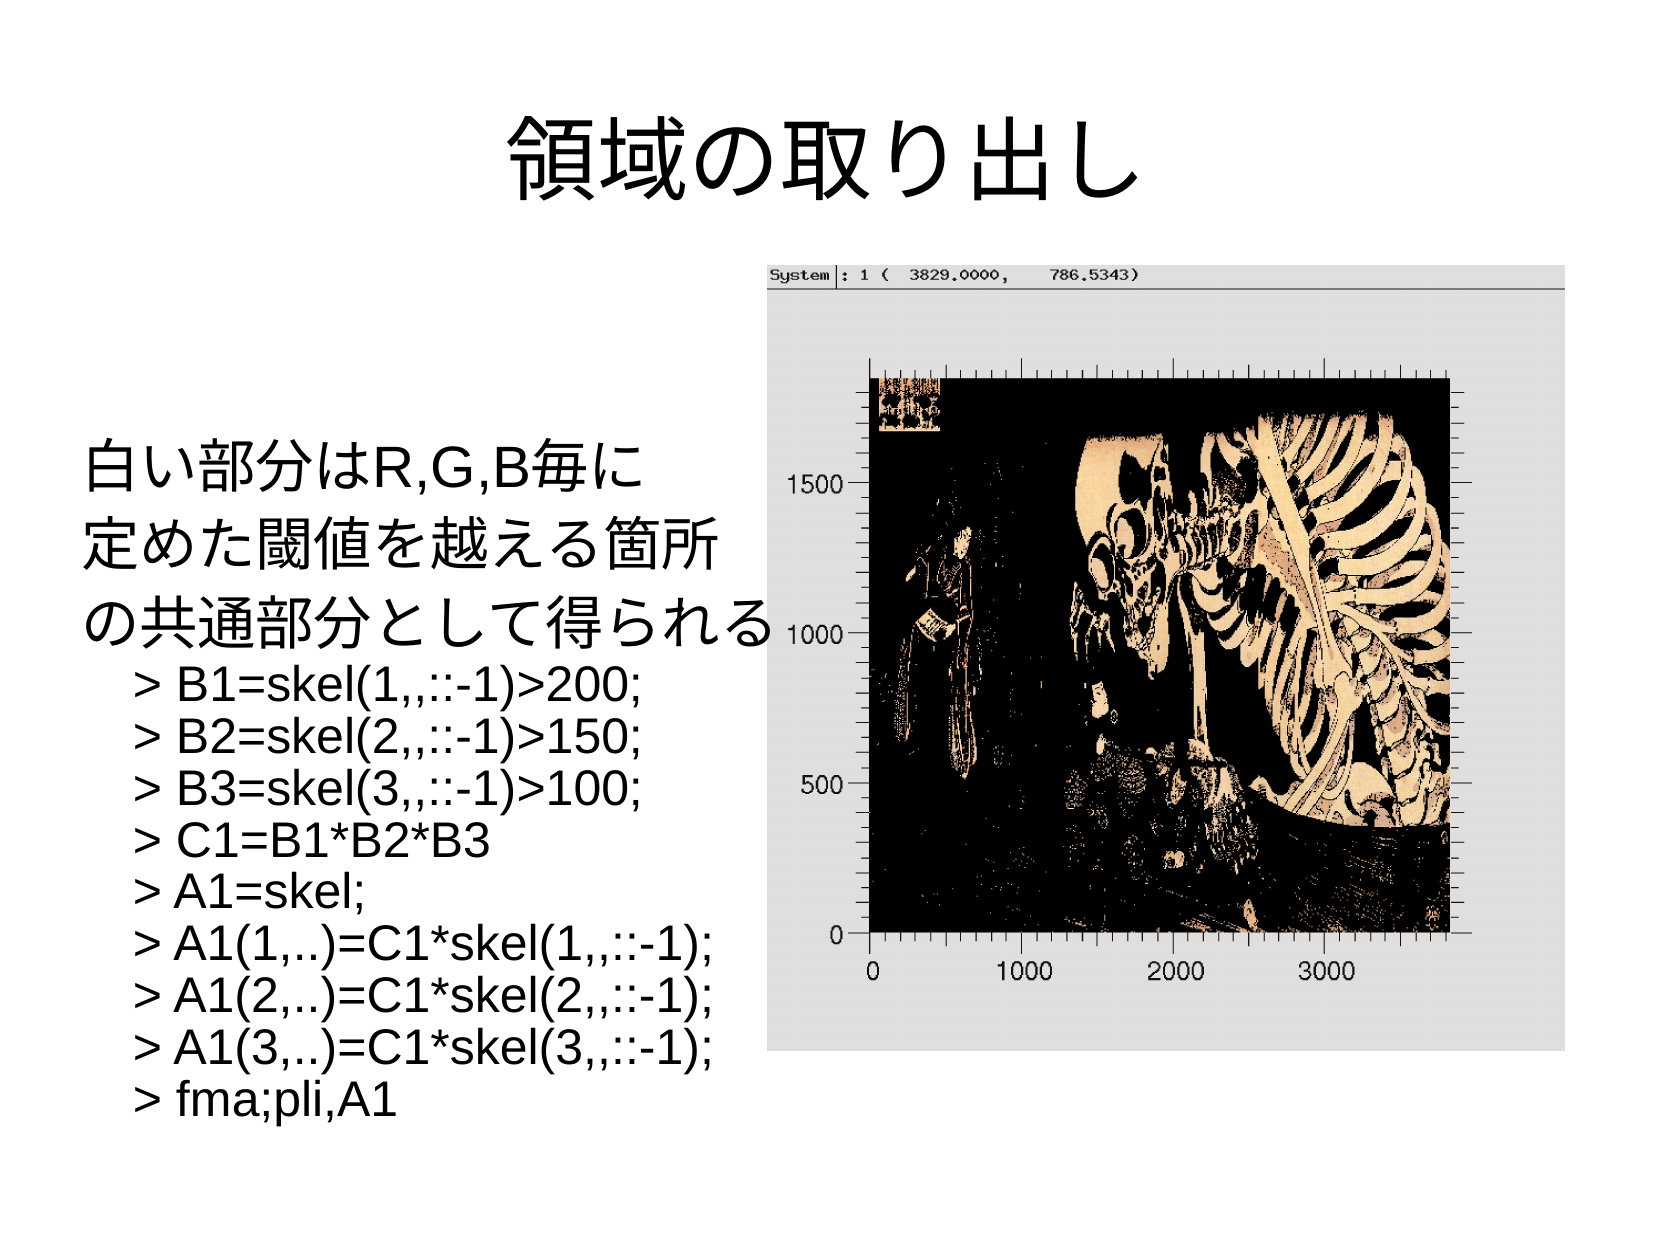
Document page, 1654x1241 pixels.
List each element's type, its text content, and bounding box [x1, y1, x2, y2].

title 領域の取り出し [82, 56, 1571, 249]
picture [767, 265, 1566, 1053]
text_box 白い部分はR,G,B毎に 定めた閾値を越える箇所 の共通部分として得られる [66, 413, 740, 619]
text_box > B1=skel(1,,::-1)>200; > B2=skel(2,,::-1)>150; > B3=skel(3,,::-1)>100; > C1=B1*B2*B3 > A1=skel; > A1(1,..)=C1*skel(1,,::-1); > A1(2,..)=C1*skel(2,,::-1); > A1(3,..)=C1*skel(3,,::-1); > fma;pli,A1 [118, 649, 739, 1241]
